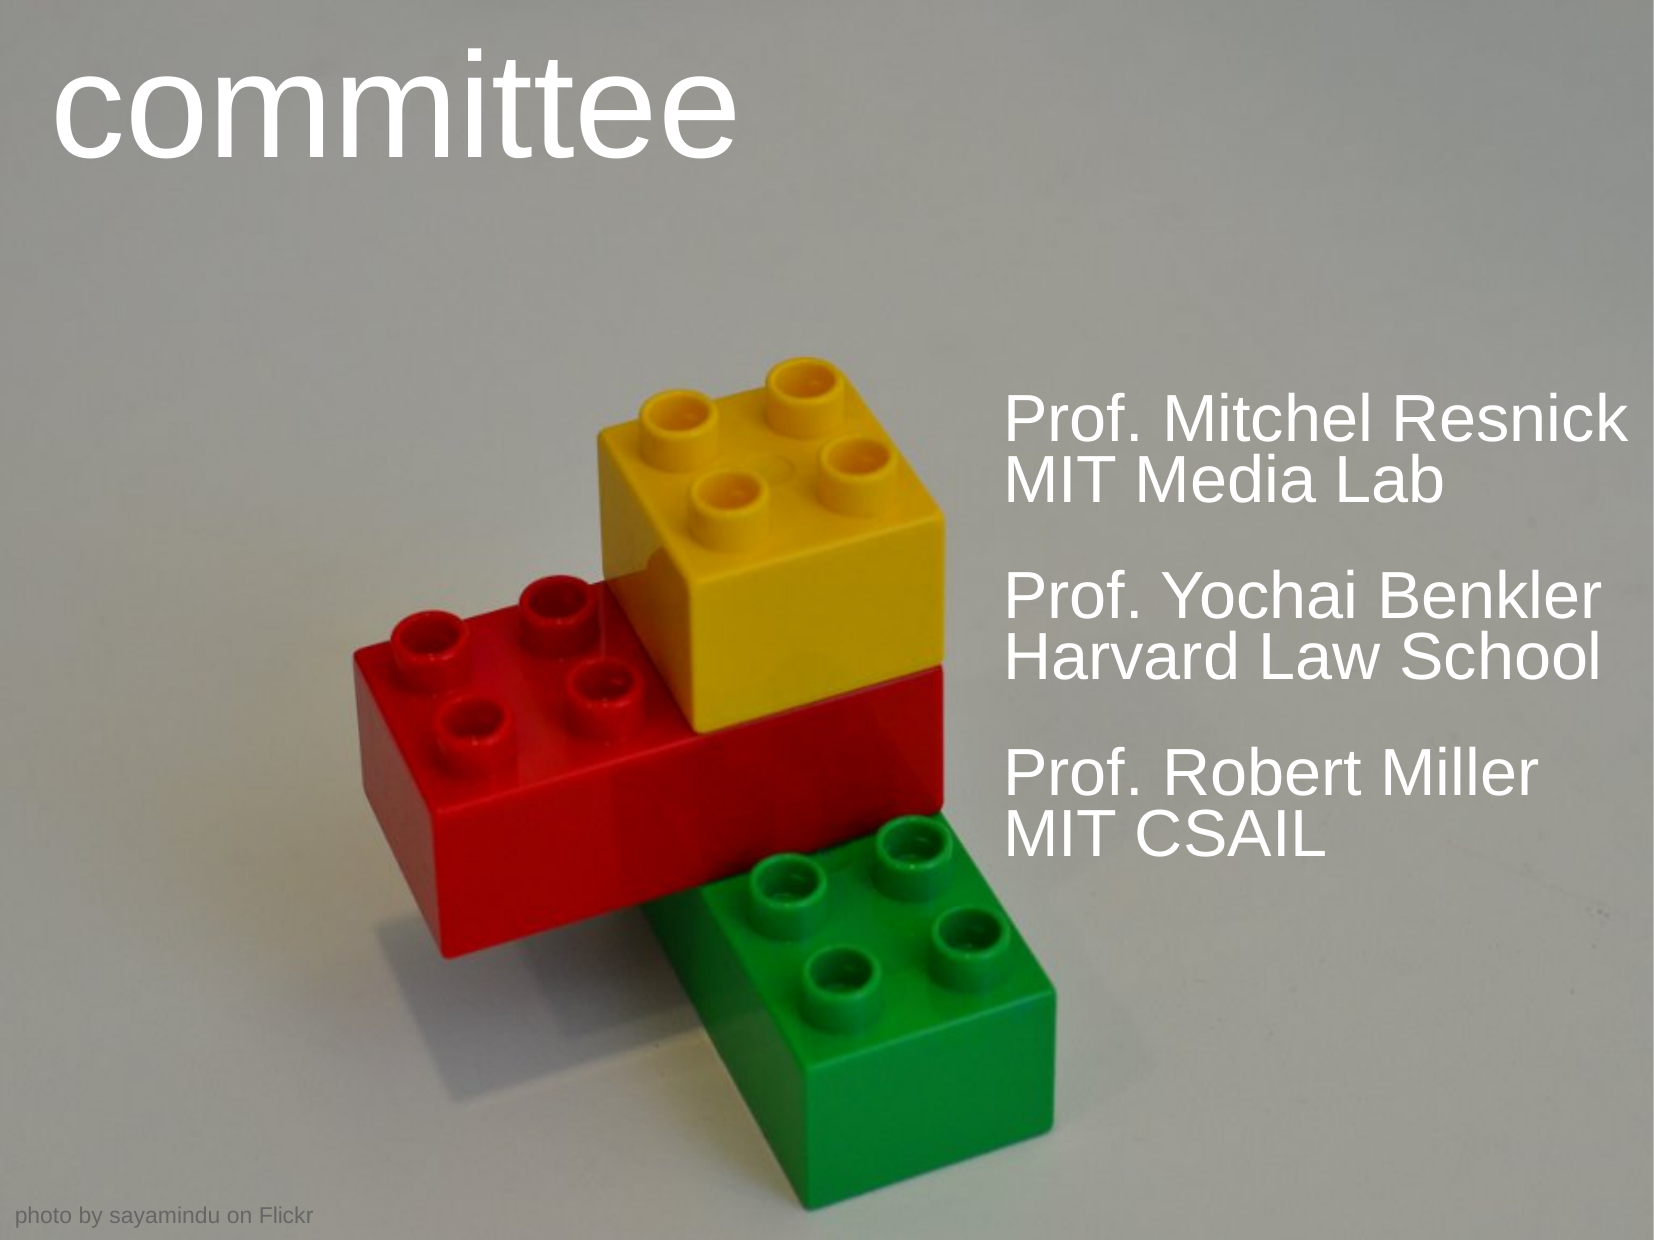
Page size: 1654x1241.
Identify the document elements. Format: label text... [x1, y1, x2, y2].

text_box photo by sayamindu on Flickr [0, 1195, 443, 1240]
text_box Prof. Mitchel Resnick MIT Media Lab Prof. Yochai Benkler Harvard Law School Prof. Robert Miller MIT CSAIL [988, 384, 1654, 991]
text_box committee [35, 37, 1528, 310]
picture [0, 0, 1654, 1241]
